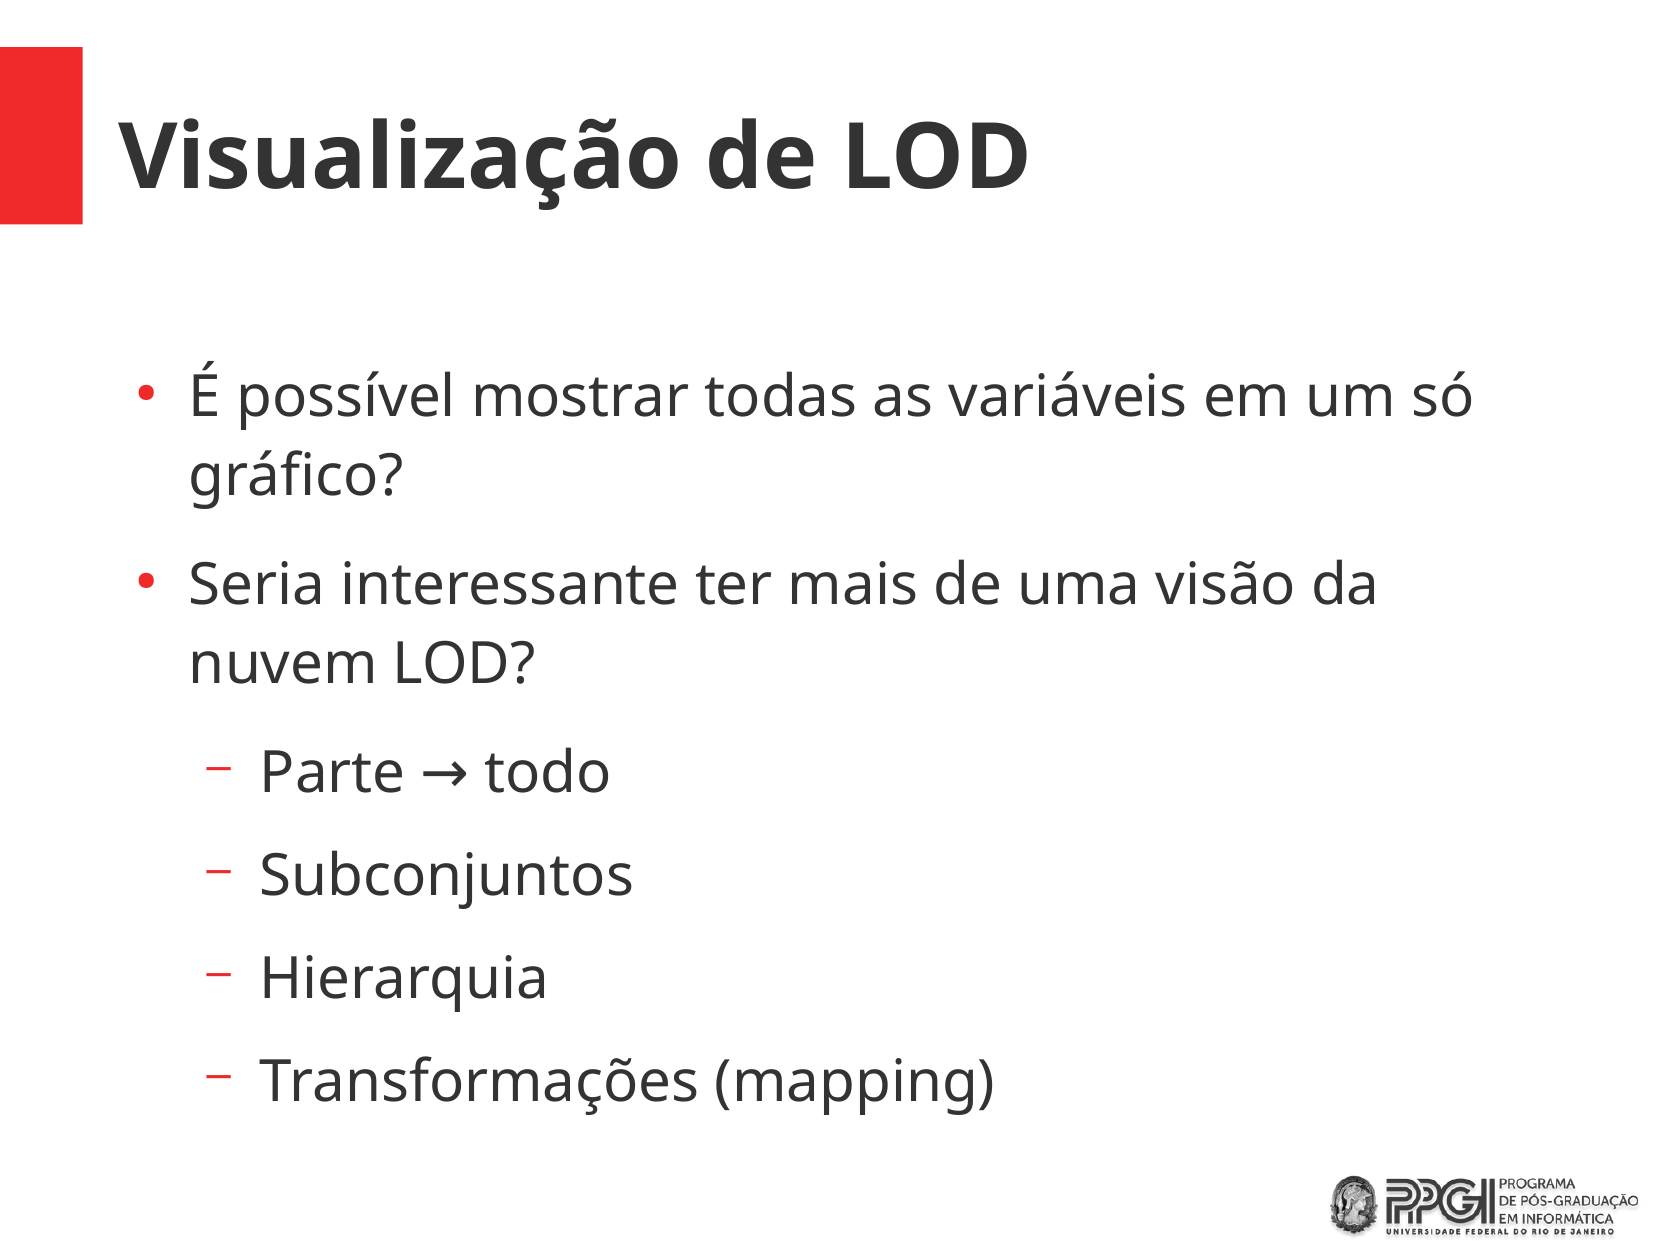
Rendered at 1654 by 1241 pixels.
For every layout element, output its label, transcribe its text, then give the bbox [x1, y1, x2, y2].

list É possível mostrar todas as variáveis em um só gráfico? Seria interessante ter mais de uma visão da nuvem LOD? Parte → todo Subconjuntos Hierarquia Transformações (mapping) [118, 354, 1536, 1074]
title Visualização de LOD [118, 49, 1571, 257]
